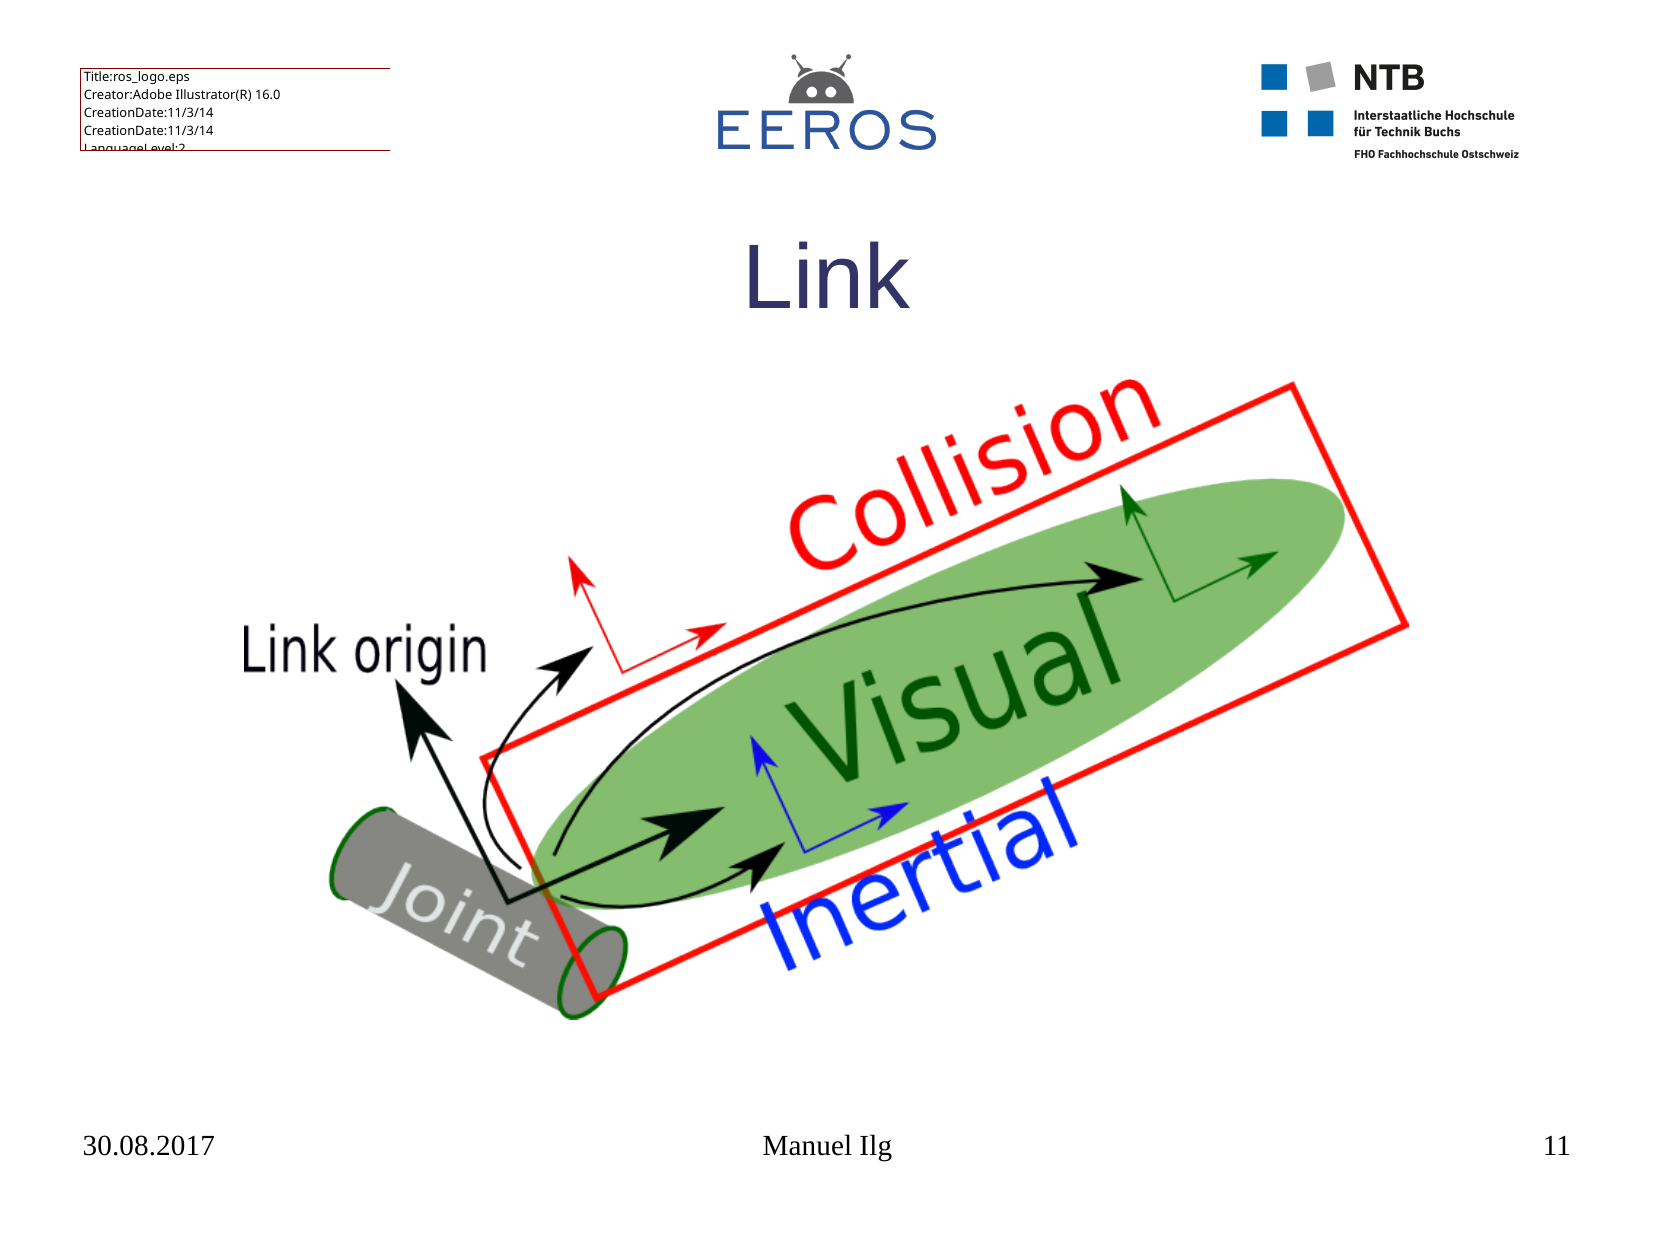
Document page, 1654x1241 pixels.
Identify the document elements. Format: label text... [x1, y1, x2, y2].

picture [244, 374, 1409, 1021]
picture [1232, 48, 1531, 168]
title Link [82, 173, 1571, 381]
picture [718, 54, 936, 150]
